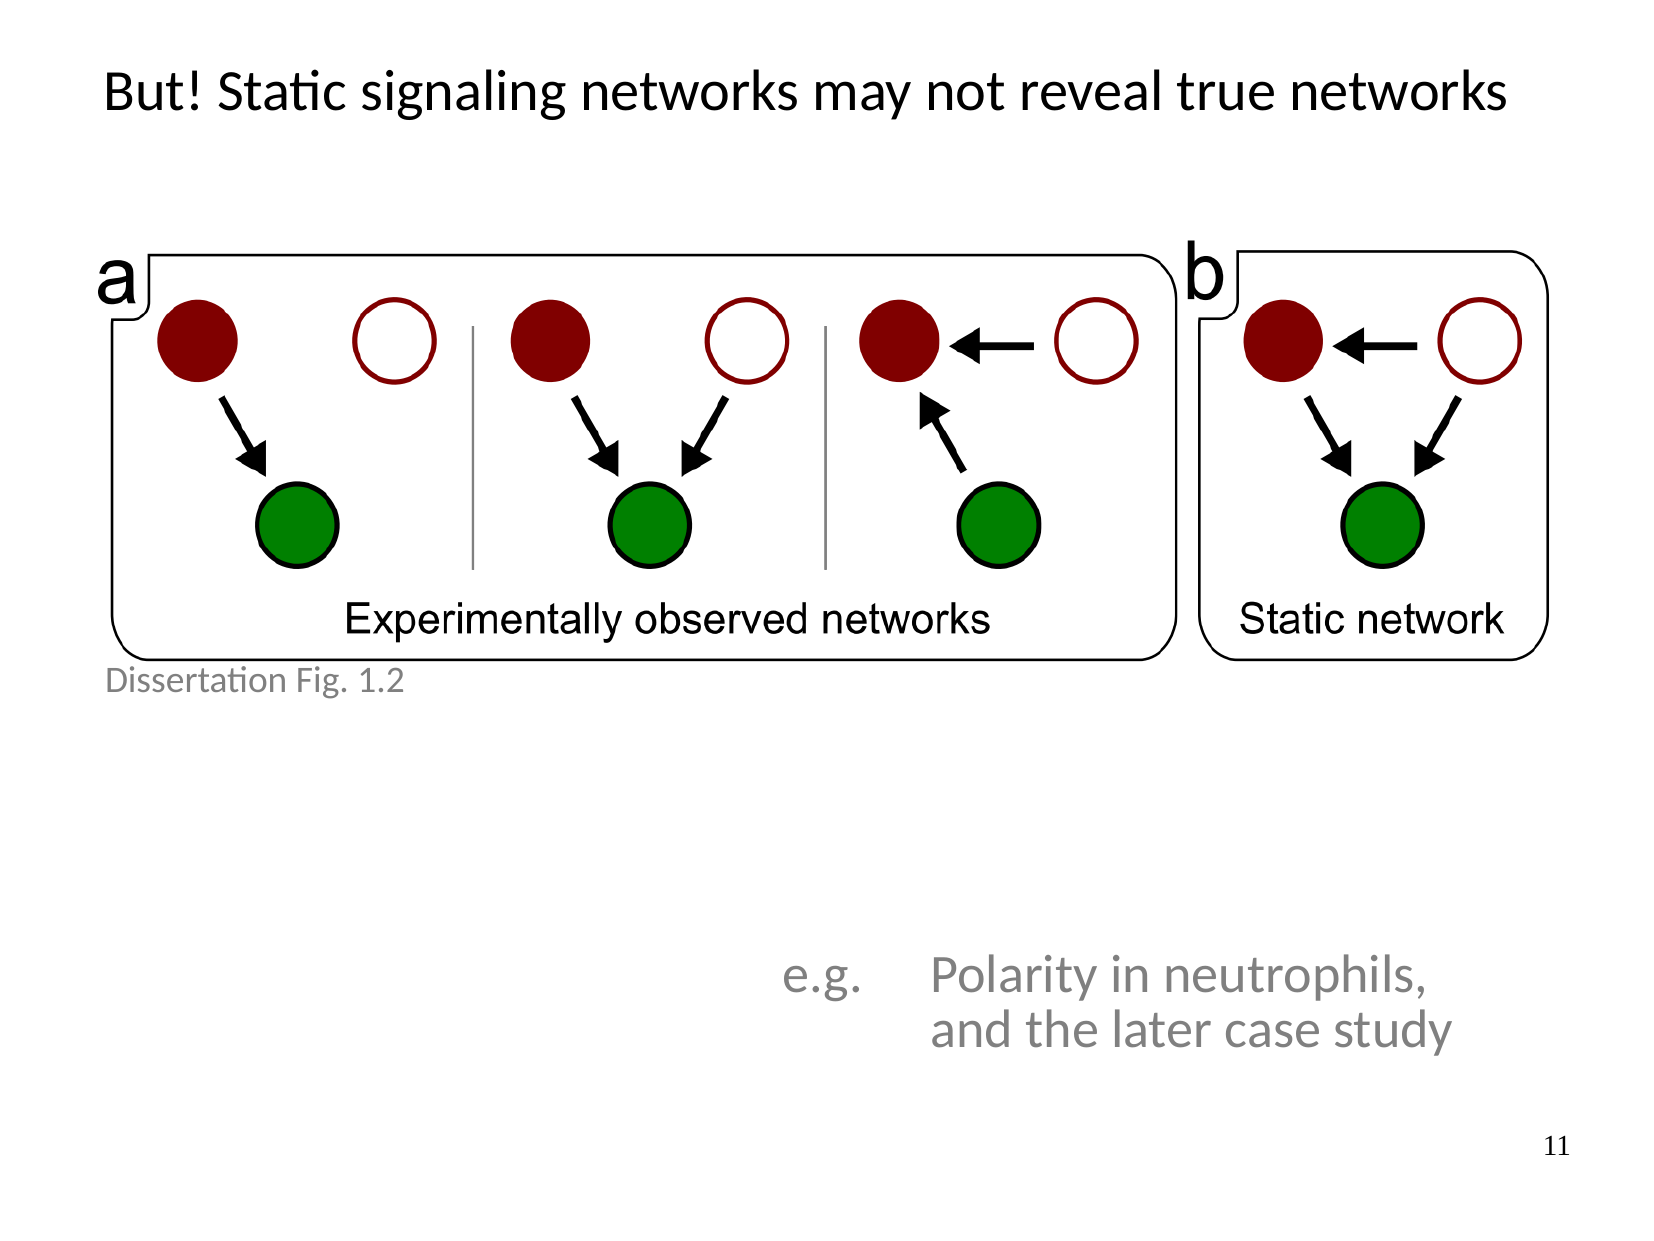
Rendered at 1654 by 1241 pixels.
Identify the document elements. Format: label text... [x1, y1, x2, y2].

text_box Dissertation Fig. 1.2 [90, 657, 886, 739]
text_box But! Static signaling networks may not reveal true networks [88, 59, 1536, 178]
picture [88, 236, 1552, 664]
text_box e.g. Polarity in neutrophils, and the later case study [767, 944, 1654, 1093]
